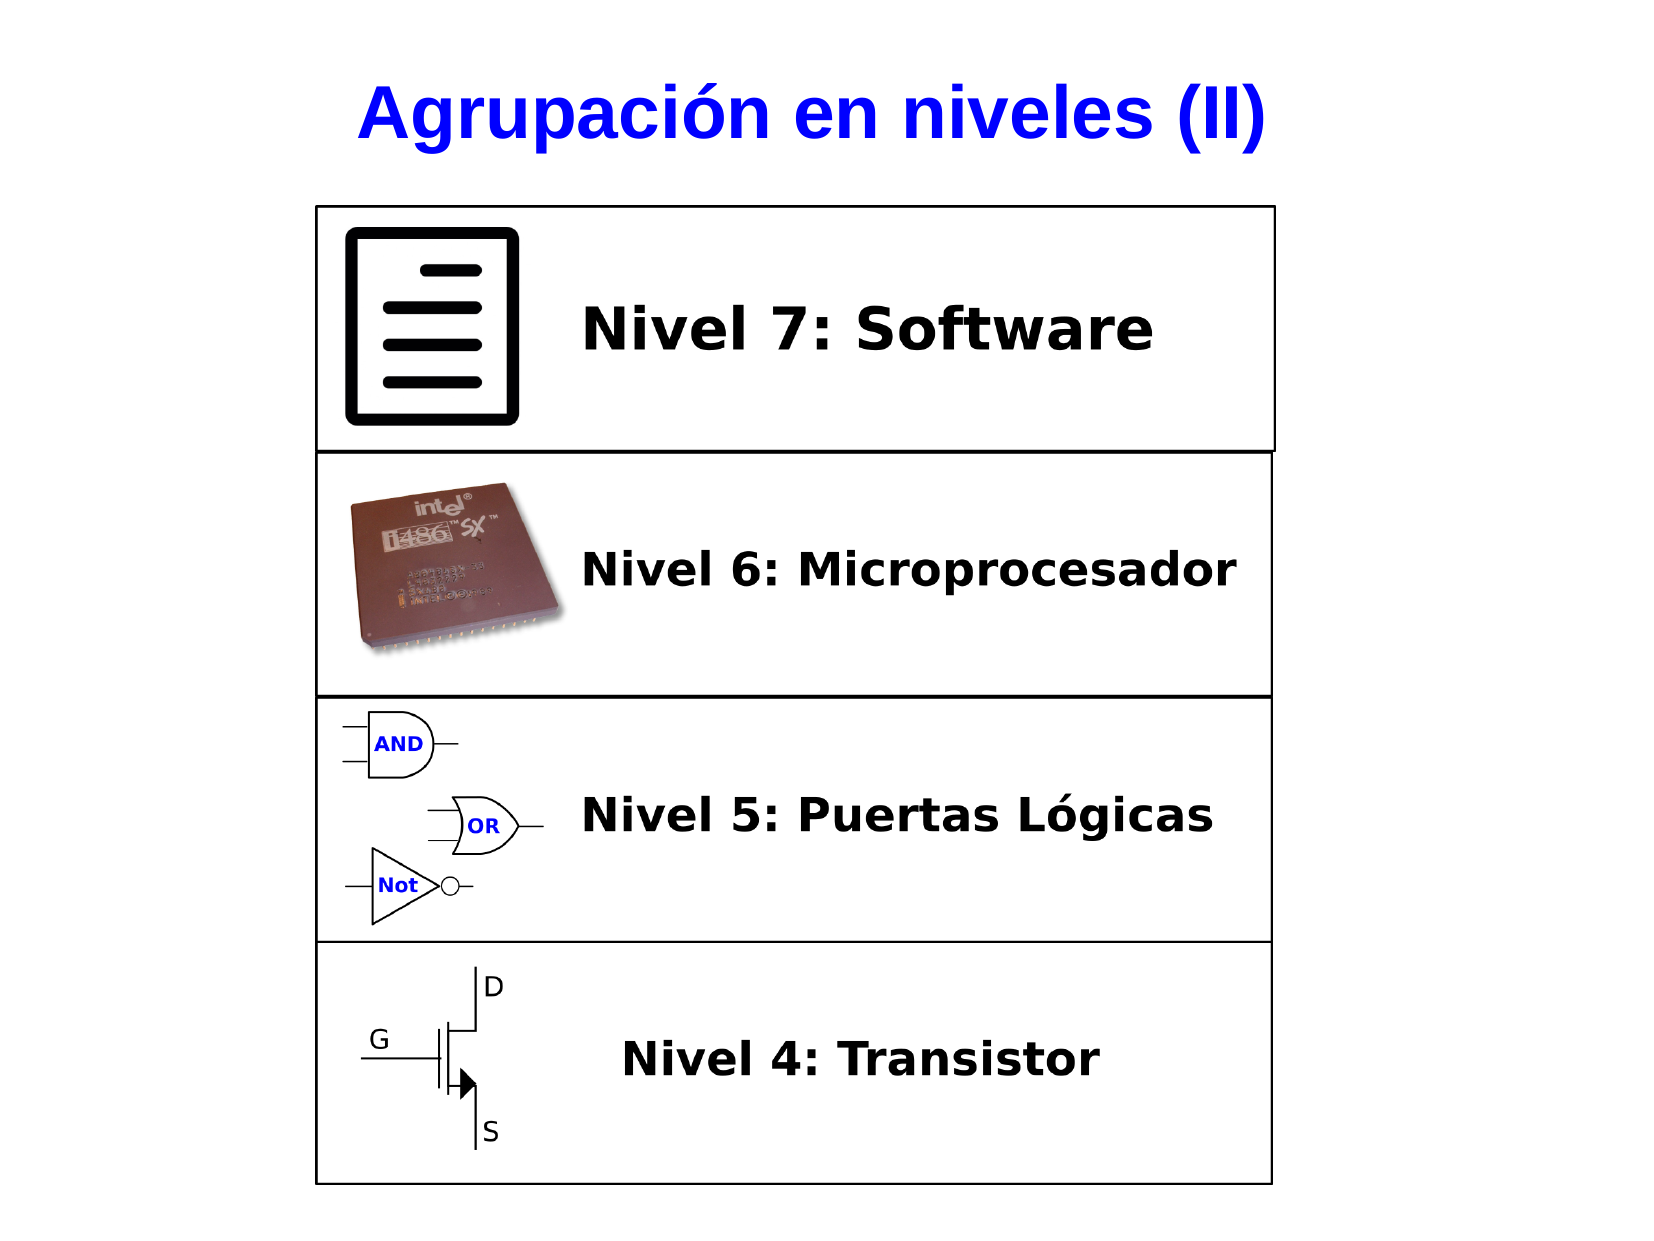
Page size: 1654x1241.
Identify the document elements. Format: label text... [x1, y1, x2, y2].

text_box Agrupación en niveles (II) [64, 59, 1561, 166]
picture [315, 205, 1276, 1186]
